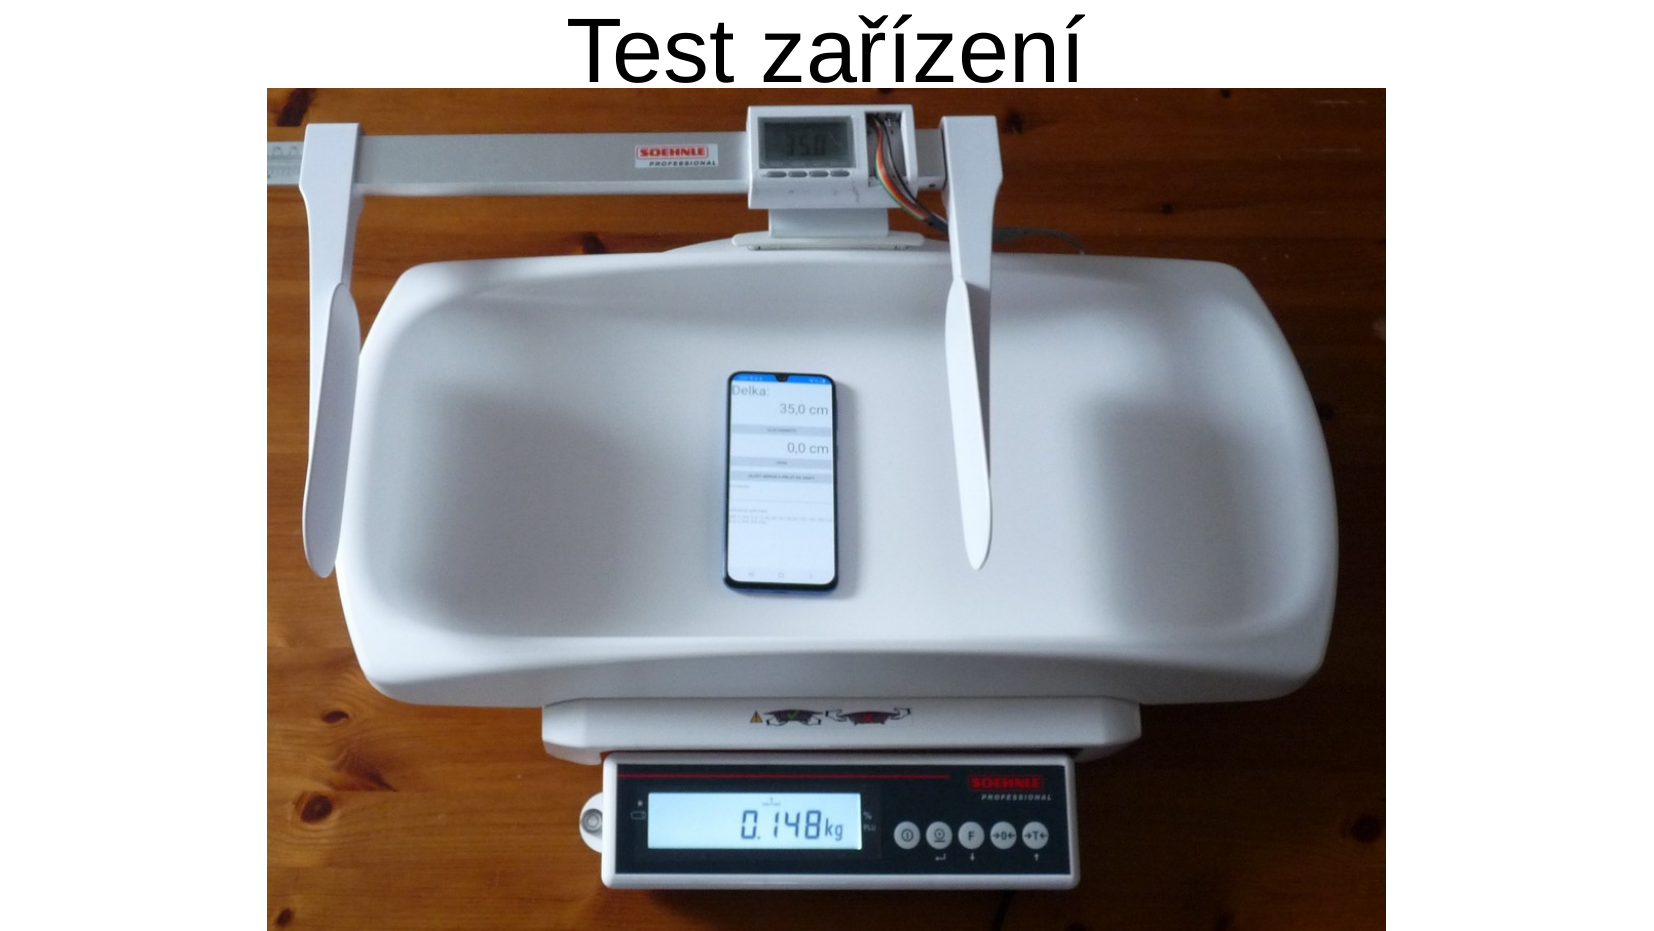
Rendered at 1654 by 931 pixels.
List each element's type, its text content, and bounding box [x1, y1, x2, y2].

title Test zařízení [82, 0, 1571, 129]
picture [267, 88, 1386, 931]
